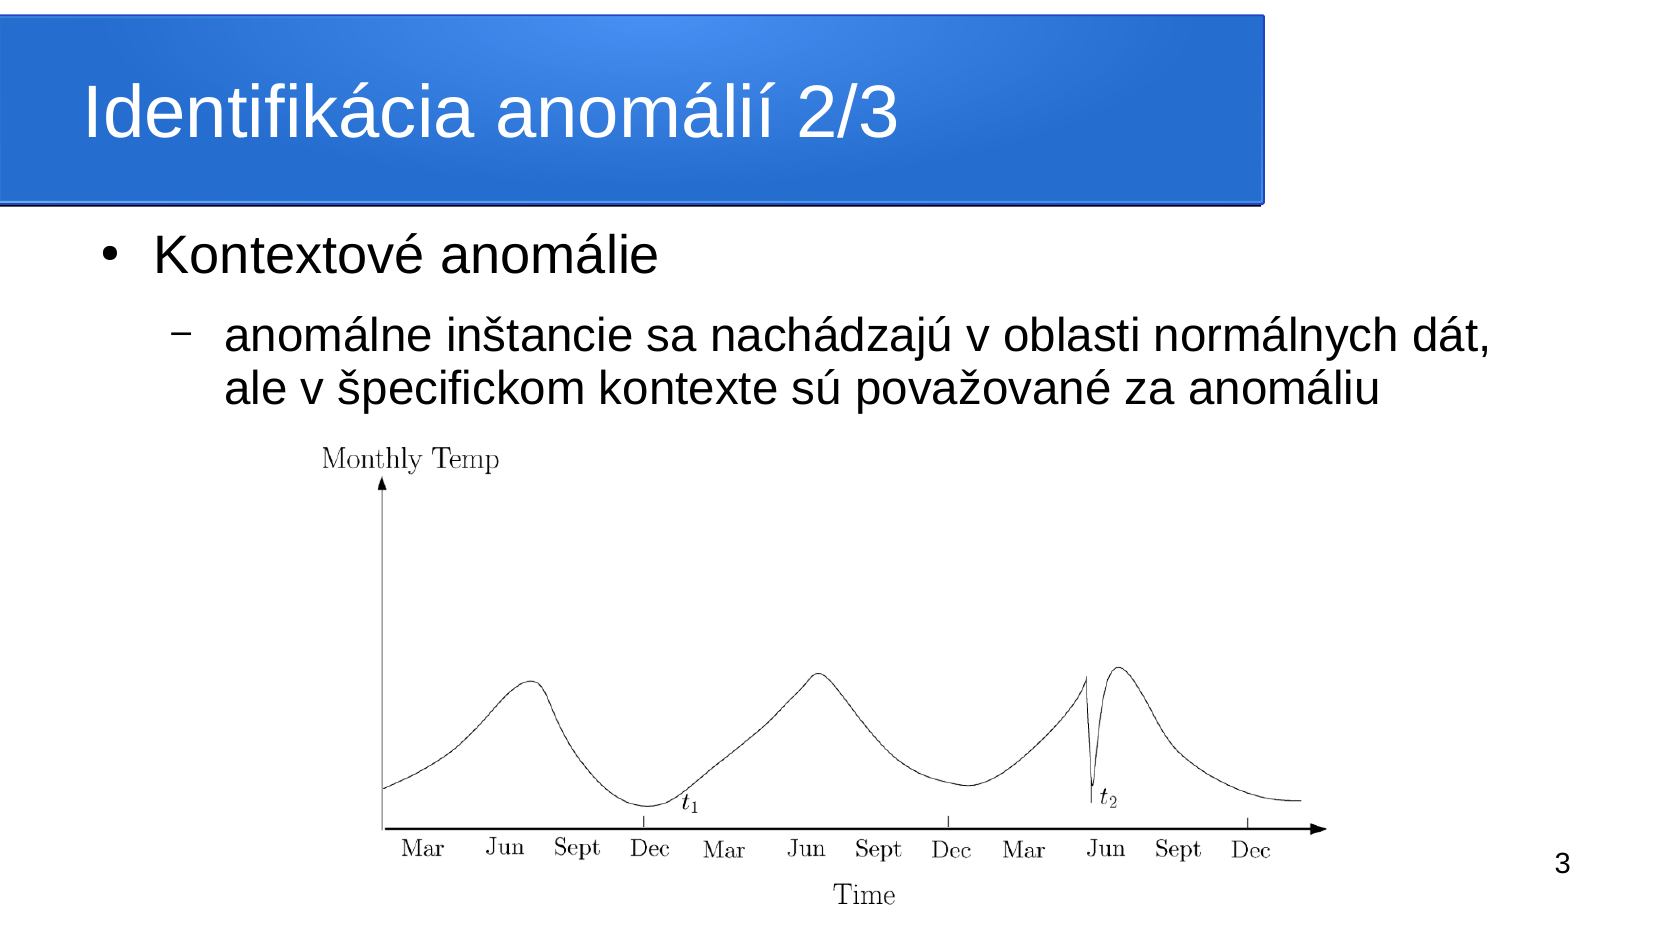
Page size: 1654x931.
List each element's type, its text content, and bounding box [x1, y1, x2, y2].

picture [300, 426, 1354, 916]
list Kontextové anomálie anomálne inštancie sa nachádzajú v oblasti normálnych dát, ale v špecifickom kontexte sú považované za anomáliu [82, 224, 1571, 764]
title Identifikácia anomálií 2/3 [82, 35, 1235, 189]
